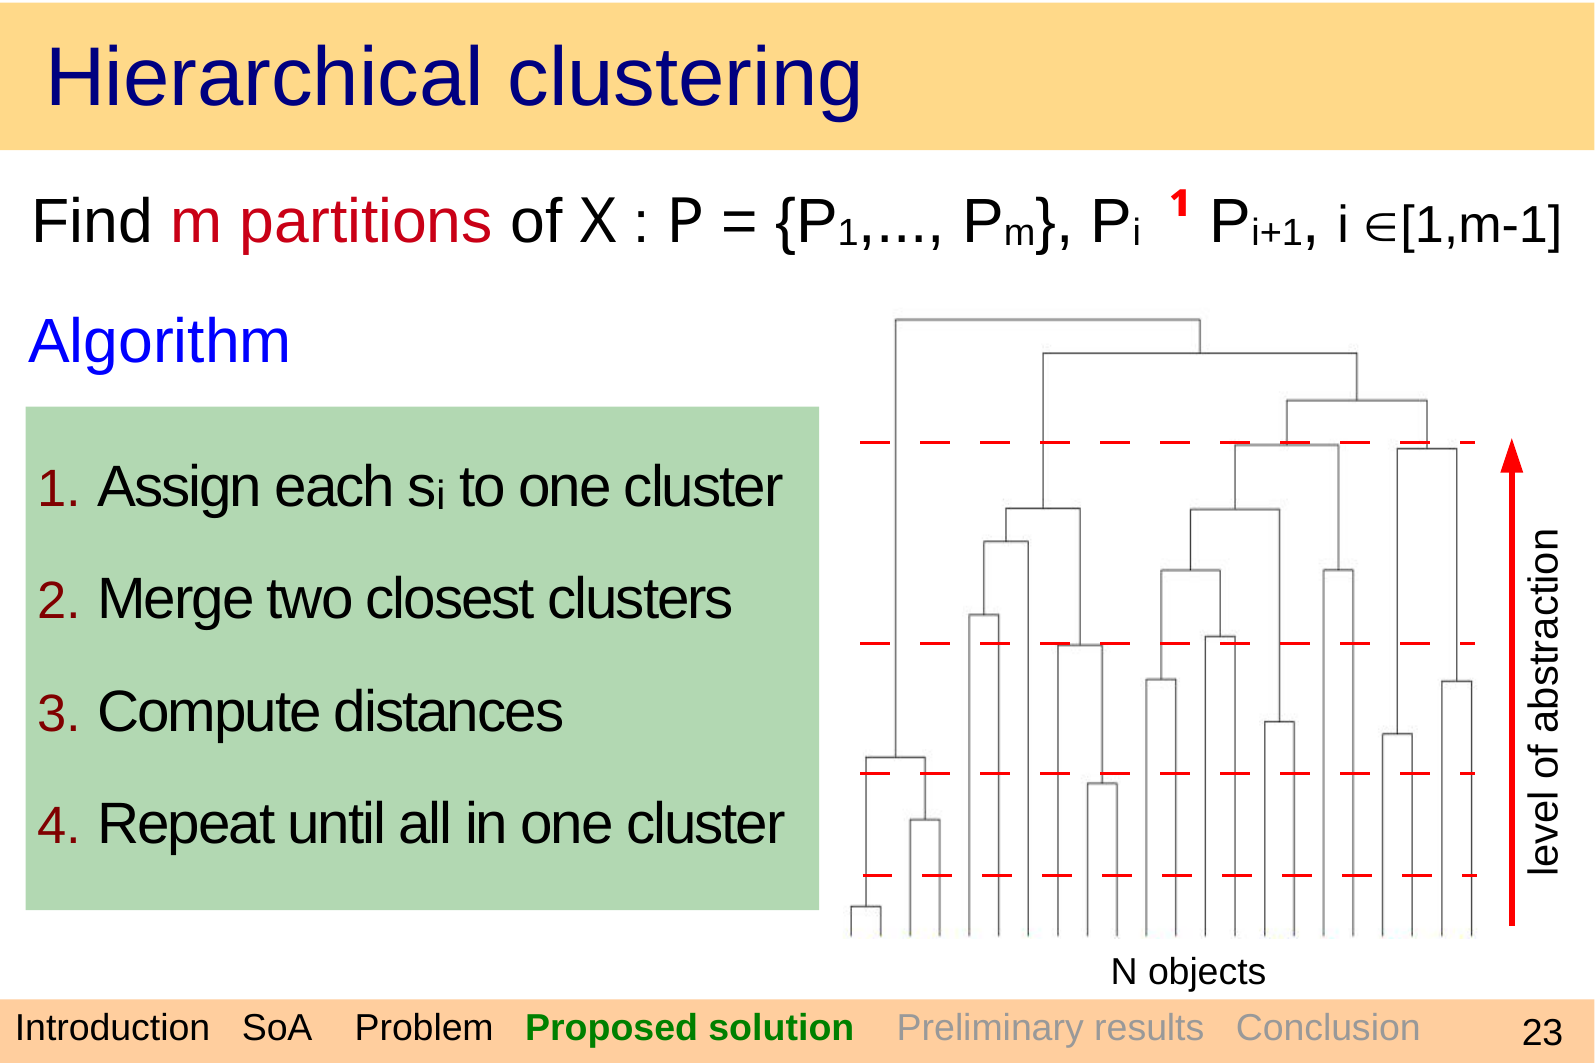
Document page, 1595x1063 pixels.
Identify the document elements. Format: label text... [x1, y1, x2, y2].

picture [842, 299, 1481, 939]
text_box Introduction SoA Problem Proposed solution Preliminary results Conclusion [0, 999, 1595, 1063]
list Find m partitions of X : P = {P1,..., Pm}, Pi ¹ Pi+1, i [1,m-1] [0, 176, 1577, 351]
list N objects [850, 950, 1446, 994]
text_box <number> [1377, 1003, 1579, 1063]
list Algorithm [11, 306, 689, 377]
title Hierarchical clustering [0, 2, 1595, 151]
list Assign each si to one cluster Merge two closest clusters Compute distances Repeat until all in one cluster [25, 406, 820, 911]
list level of abstraction [1519, 521, 1567, 956]
